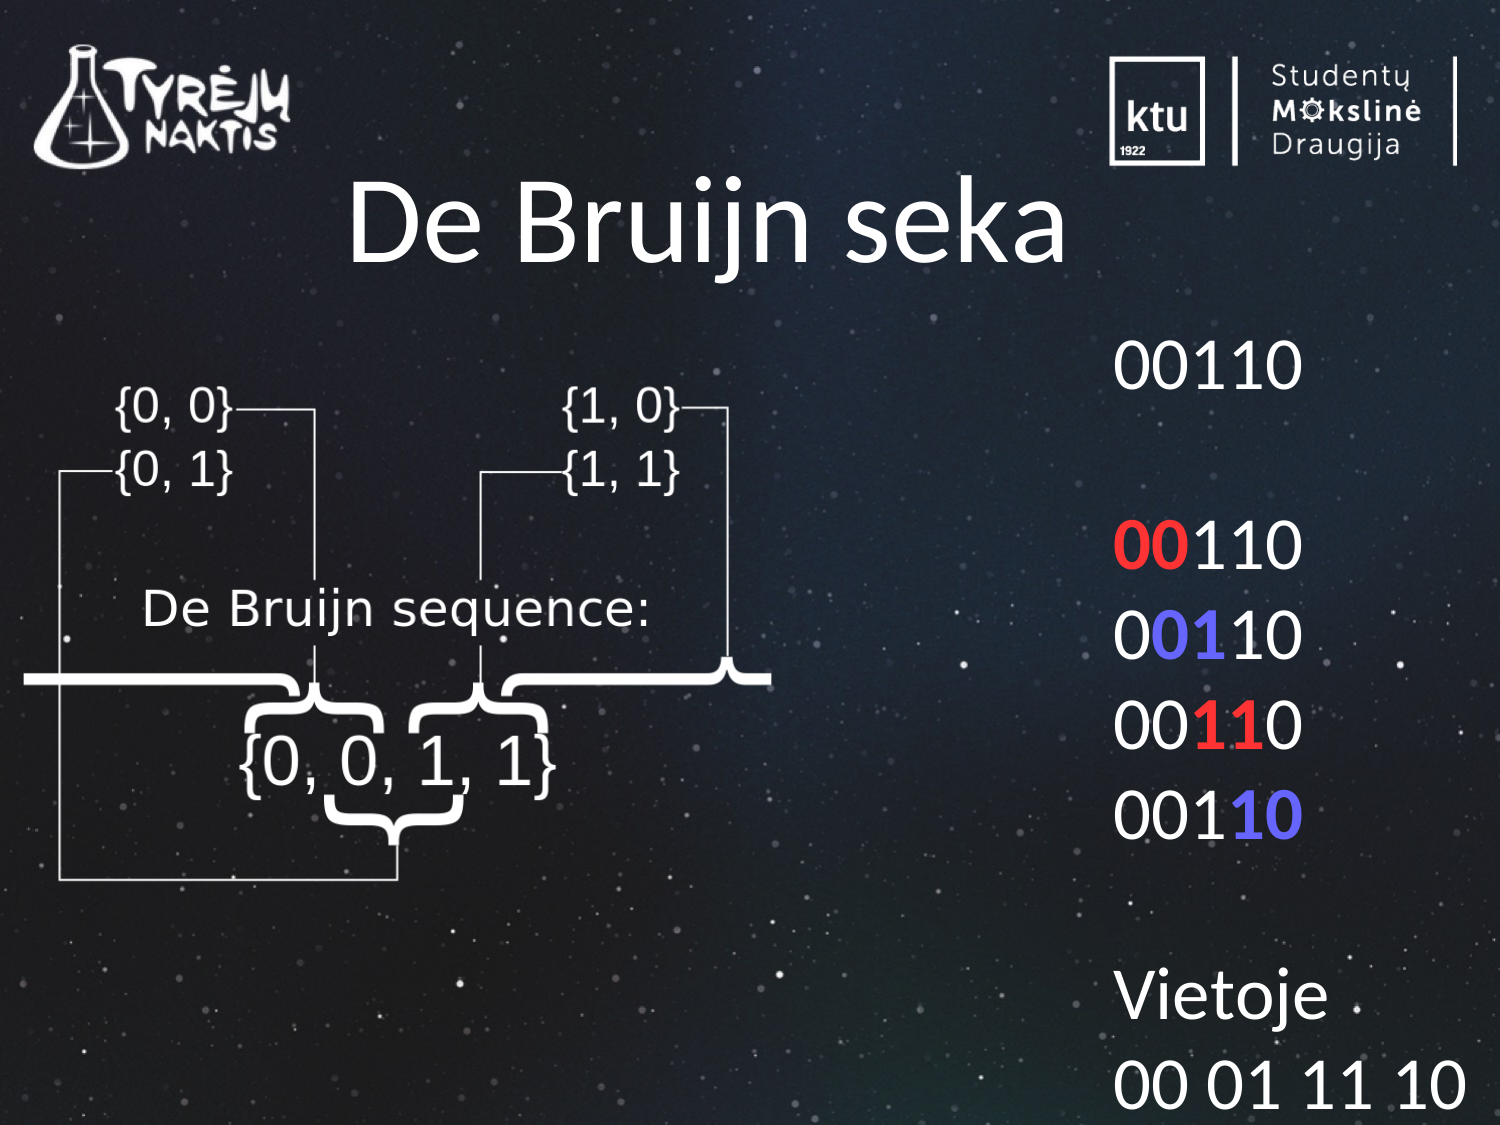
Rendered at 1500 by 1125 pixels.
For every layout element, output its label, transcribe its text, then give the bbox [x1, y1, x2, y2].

text_box 00110 00110 00110 00110 00110 Vietoje 00 01 11 10 [1098, 307, 1500, 1125]
text_box De Bruijn seka [330, 130, 1086, 296]
picture [0, 0, 1500, 1125]
list [75, 262, 1426, 1005]
